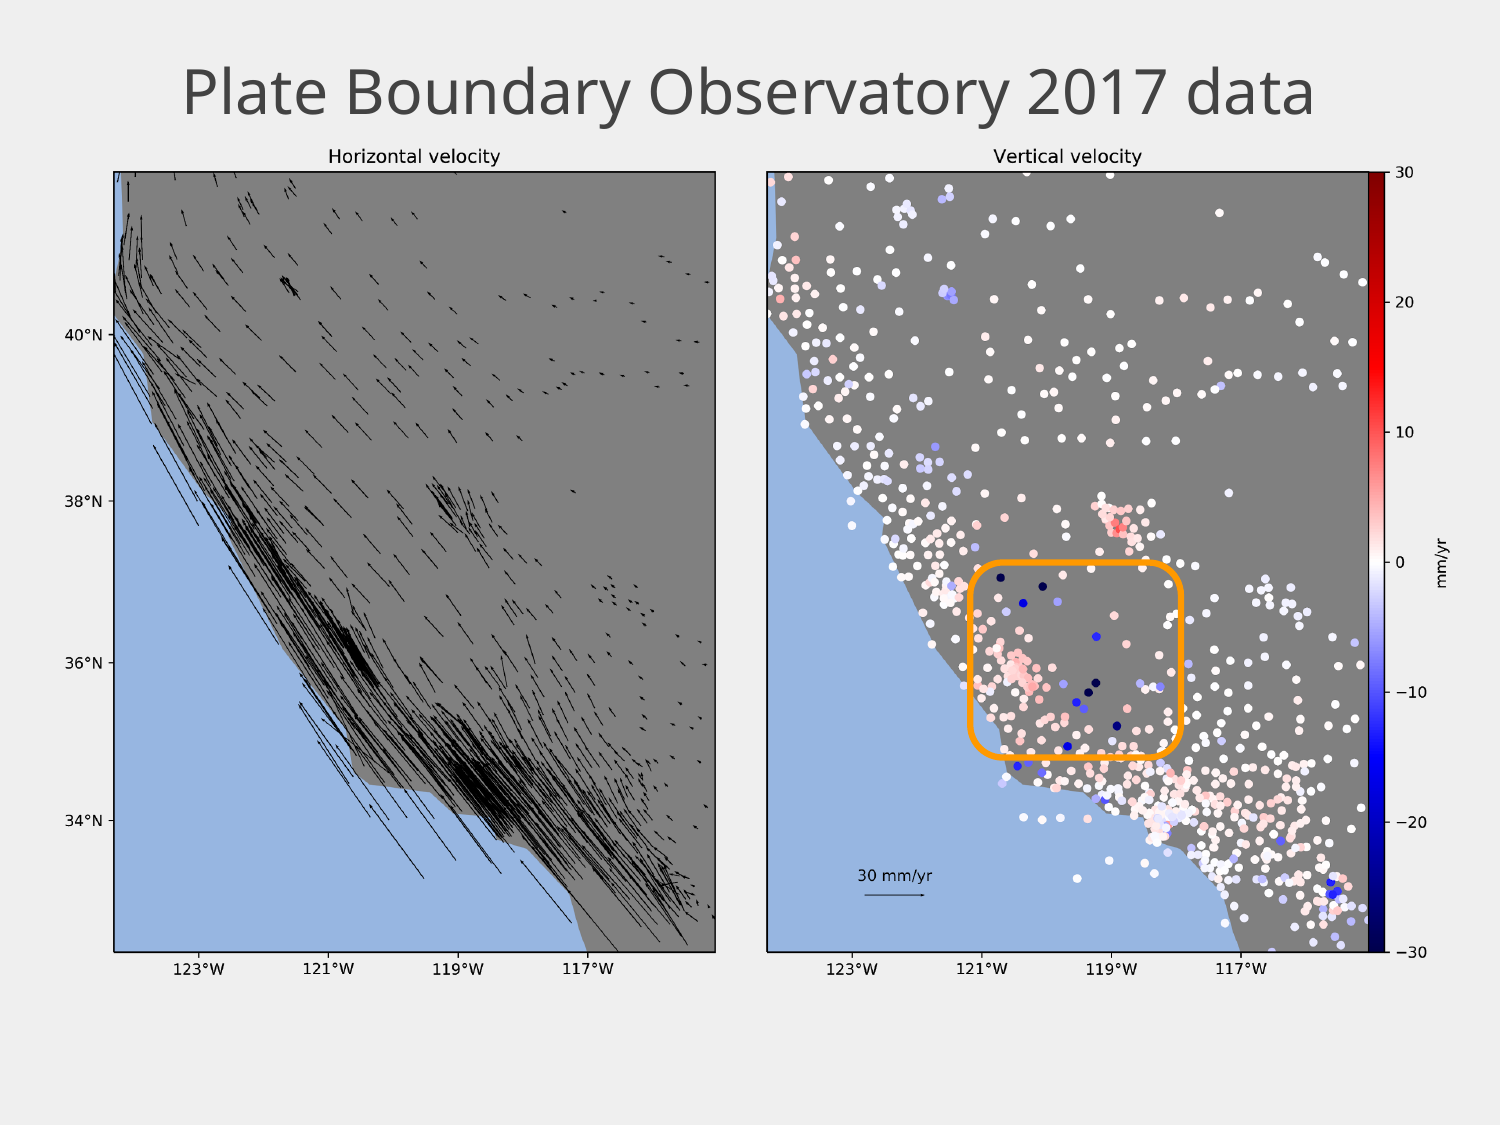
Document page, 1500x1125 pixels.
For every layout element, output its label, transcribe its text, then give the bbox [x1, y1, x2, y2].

text_box Plate Boundary Observatory 2017 data [149, 37, 1350, 148]
picture [24, 147, 1475, 978]
